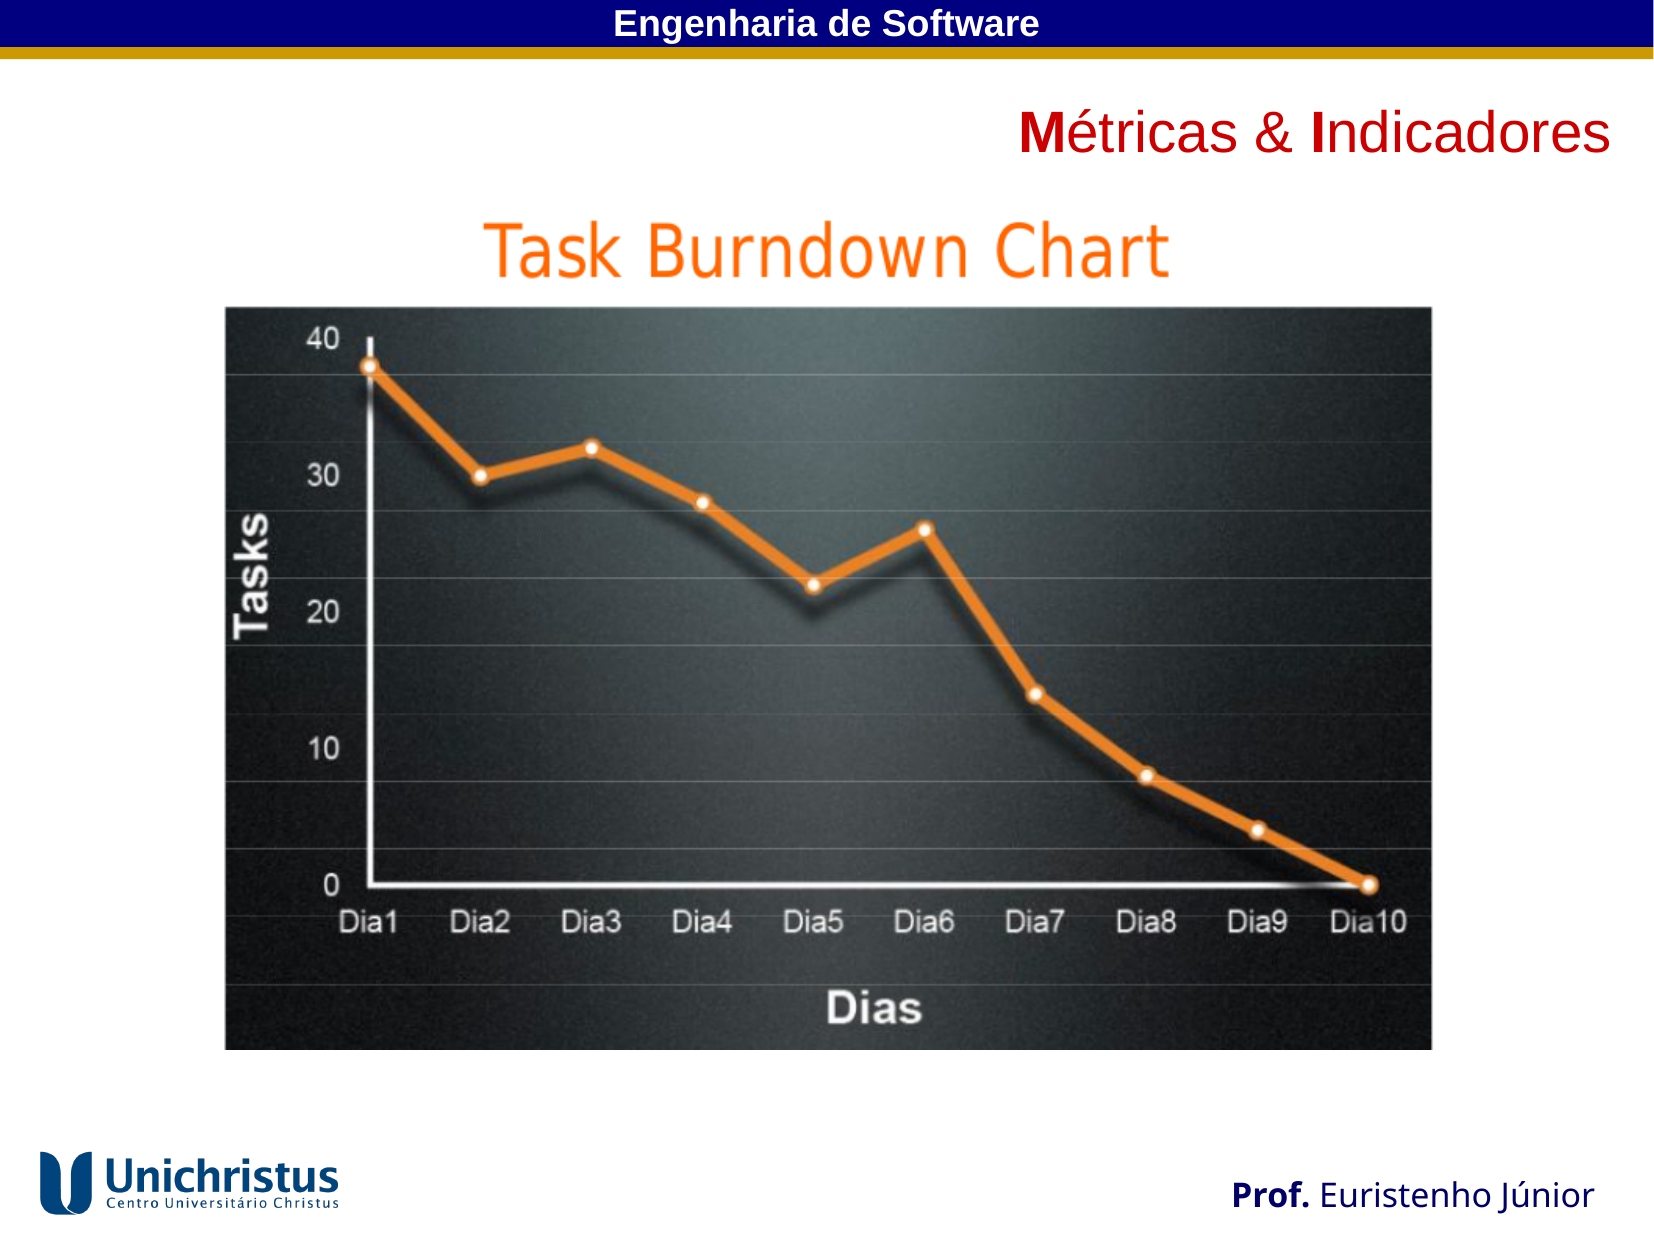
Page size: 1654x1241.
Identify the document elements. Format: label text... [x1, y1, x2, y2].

text_box Métricas & Indicadores [1003, 92, 1654, 173]
text_box Prof. Euristenho Júnior [1216, 1163, 1654, 1224]
picture [198, 210, 1455, 1050]
picture [35, 1148, 343, 1217]
text_box Engenharia de Software [0, 0, 1654, 47]
text_box [0, 47, 1654, 60]
